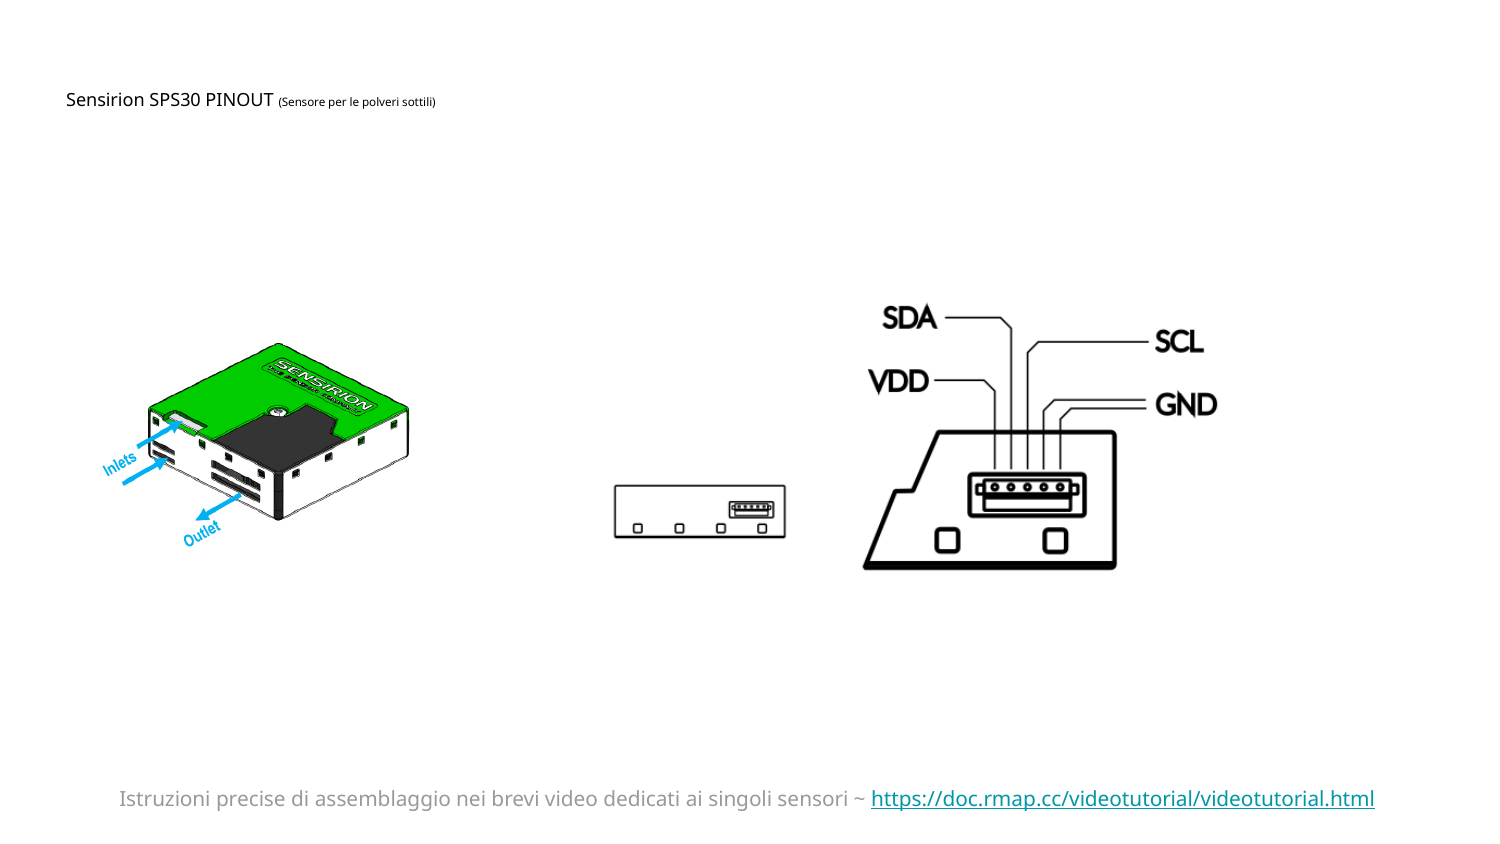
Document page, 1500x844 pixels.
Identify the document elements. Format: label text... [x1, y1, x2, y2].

text_box Istruzioni precise di assemblaggio nei brevi video dedicati ai singoli sensori ~ https://doc.rmap.cc/videotutorial/videotutorial.html [0, 770, 1500, 829]
picture [97, 320, 432, 559]
picture [556, 234, 1289, 645]
title Sensirion SPS30 PINOUT (Sensore per le polveri sottili) [51, 72, 1449, 167]
